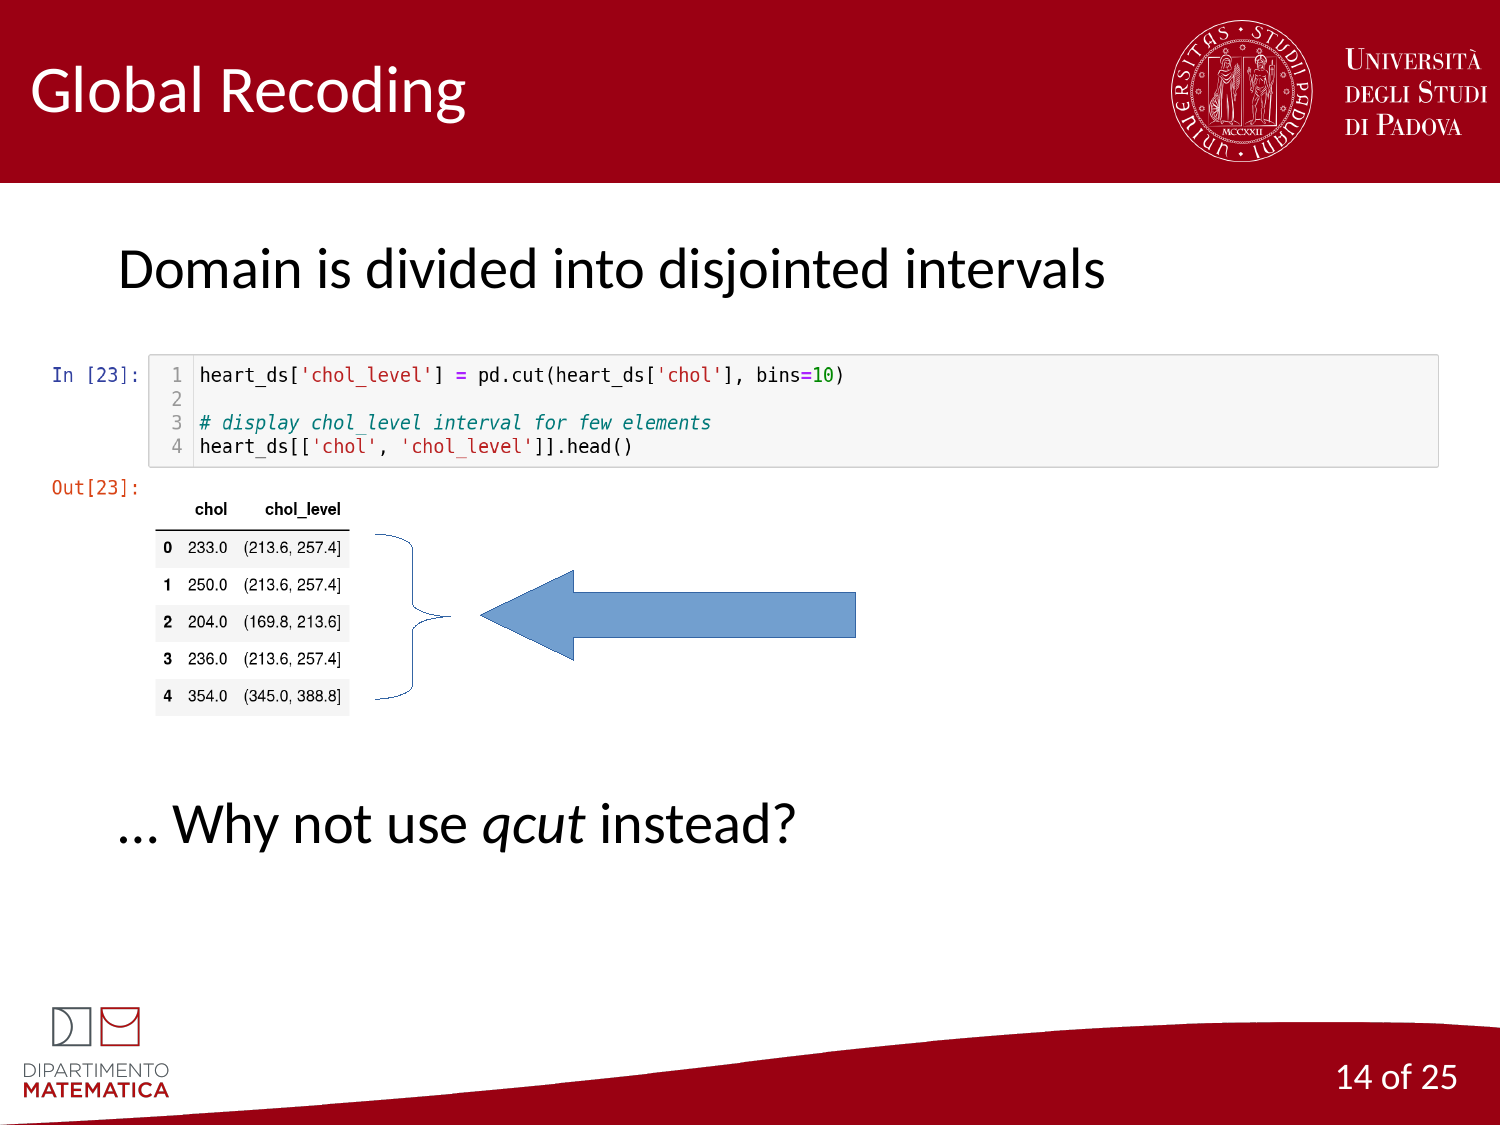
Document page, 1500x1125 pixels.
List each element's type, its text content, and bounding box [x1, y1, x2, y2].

picture [1171, 20, 1487, 162]
picture [0, 1007, 1500, 1125]
text_box [480, 570, 856, 661]
list Domain is divided into disjointed intervals … Why not use qcut instead? [32, 725, 1327, 945]
list Domain is divided into disjointed intervals … Why not use qcut instead? [32, 230, 1327, 339]
title Global Recoding [0, 0, 1159, 183]
slide_number <number> of 25 [1136, 1044, 1474, 1104]
picture [25, 339, 1452, 725]
